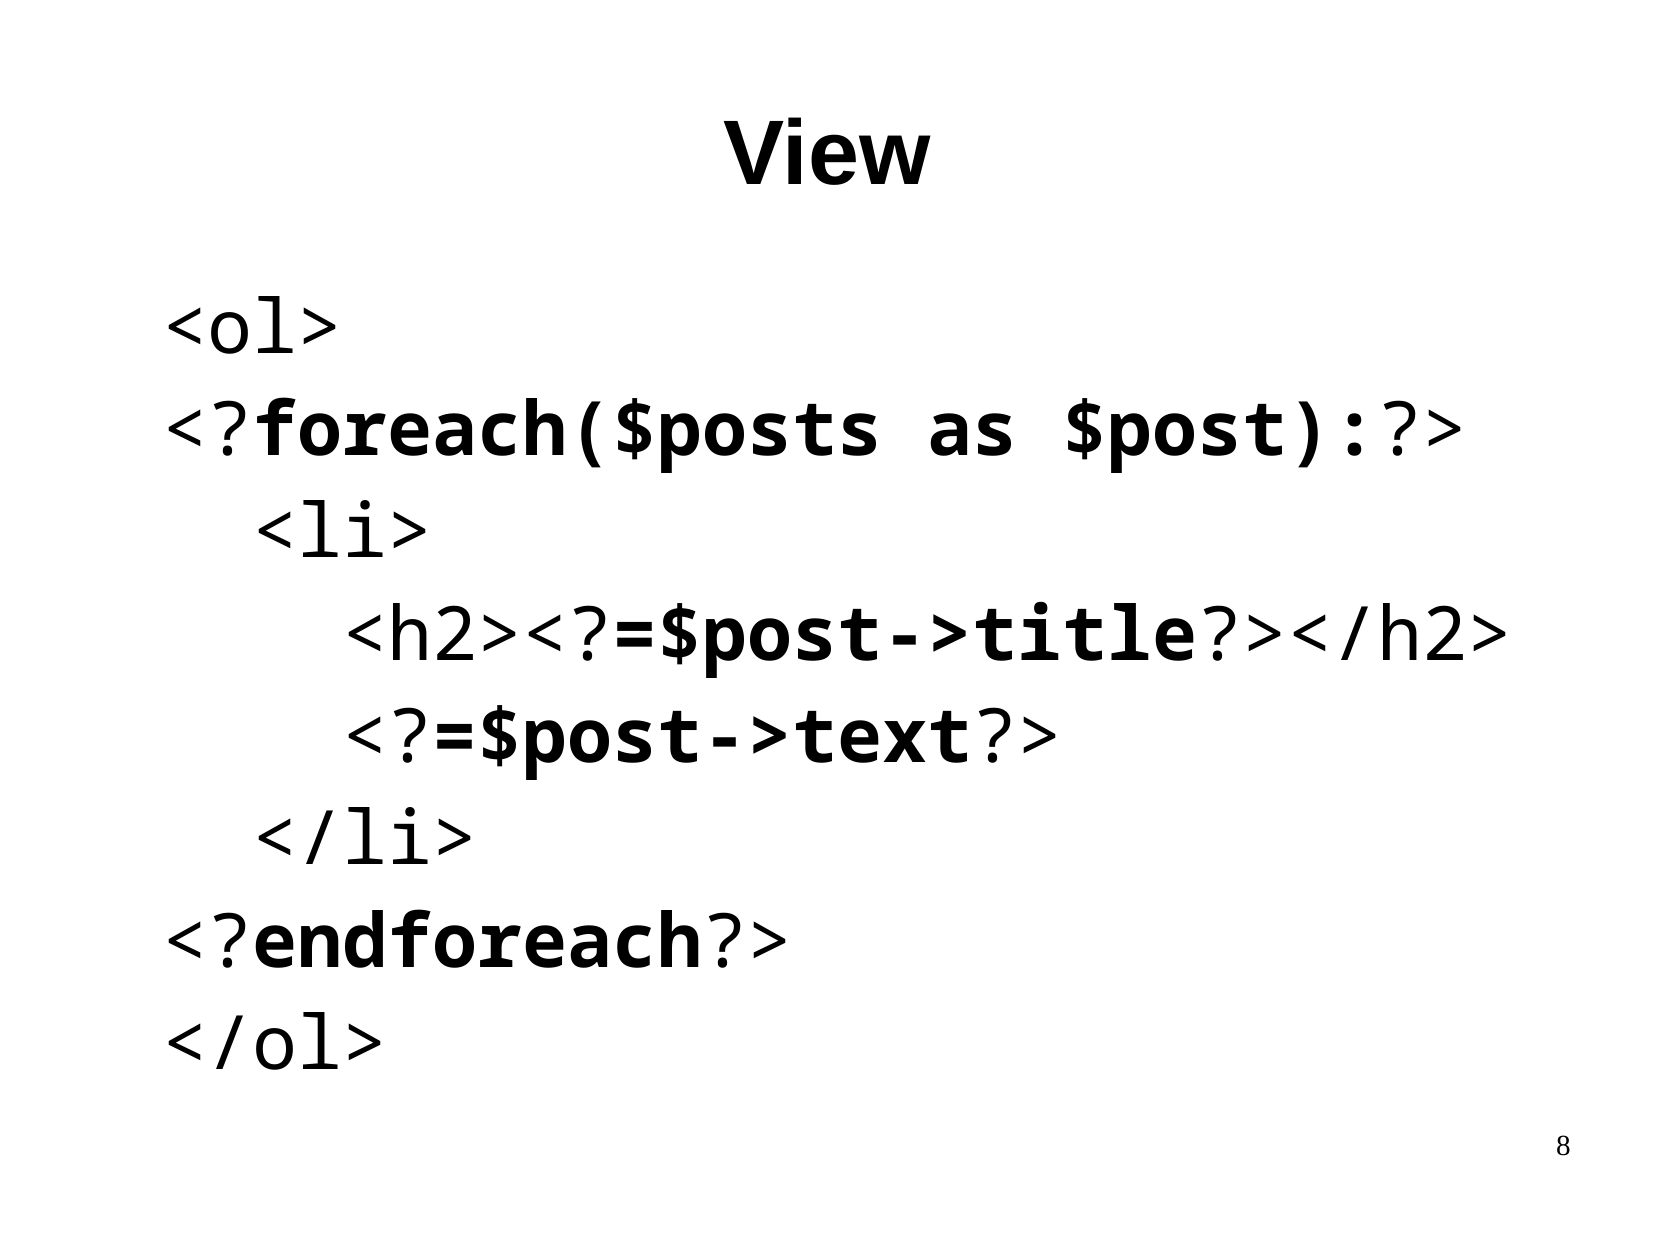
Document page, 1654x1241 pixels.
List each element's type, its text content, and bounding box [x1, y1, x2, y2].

text_box <ol> <?foreach($posts as $post):?> <li> <h2><?=$post->title?></h2> <?=$post->text?> </li> <?endforeach?> </ol> [147, 265, 1415, 1071]
title View [82, 56, 1571, 250]
